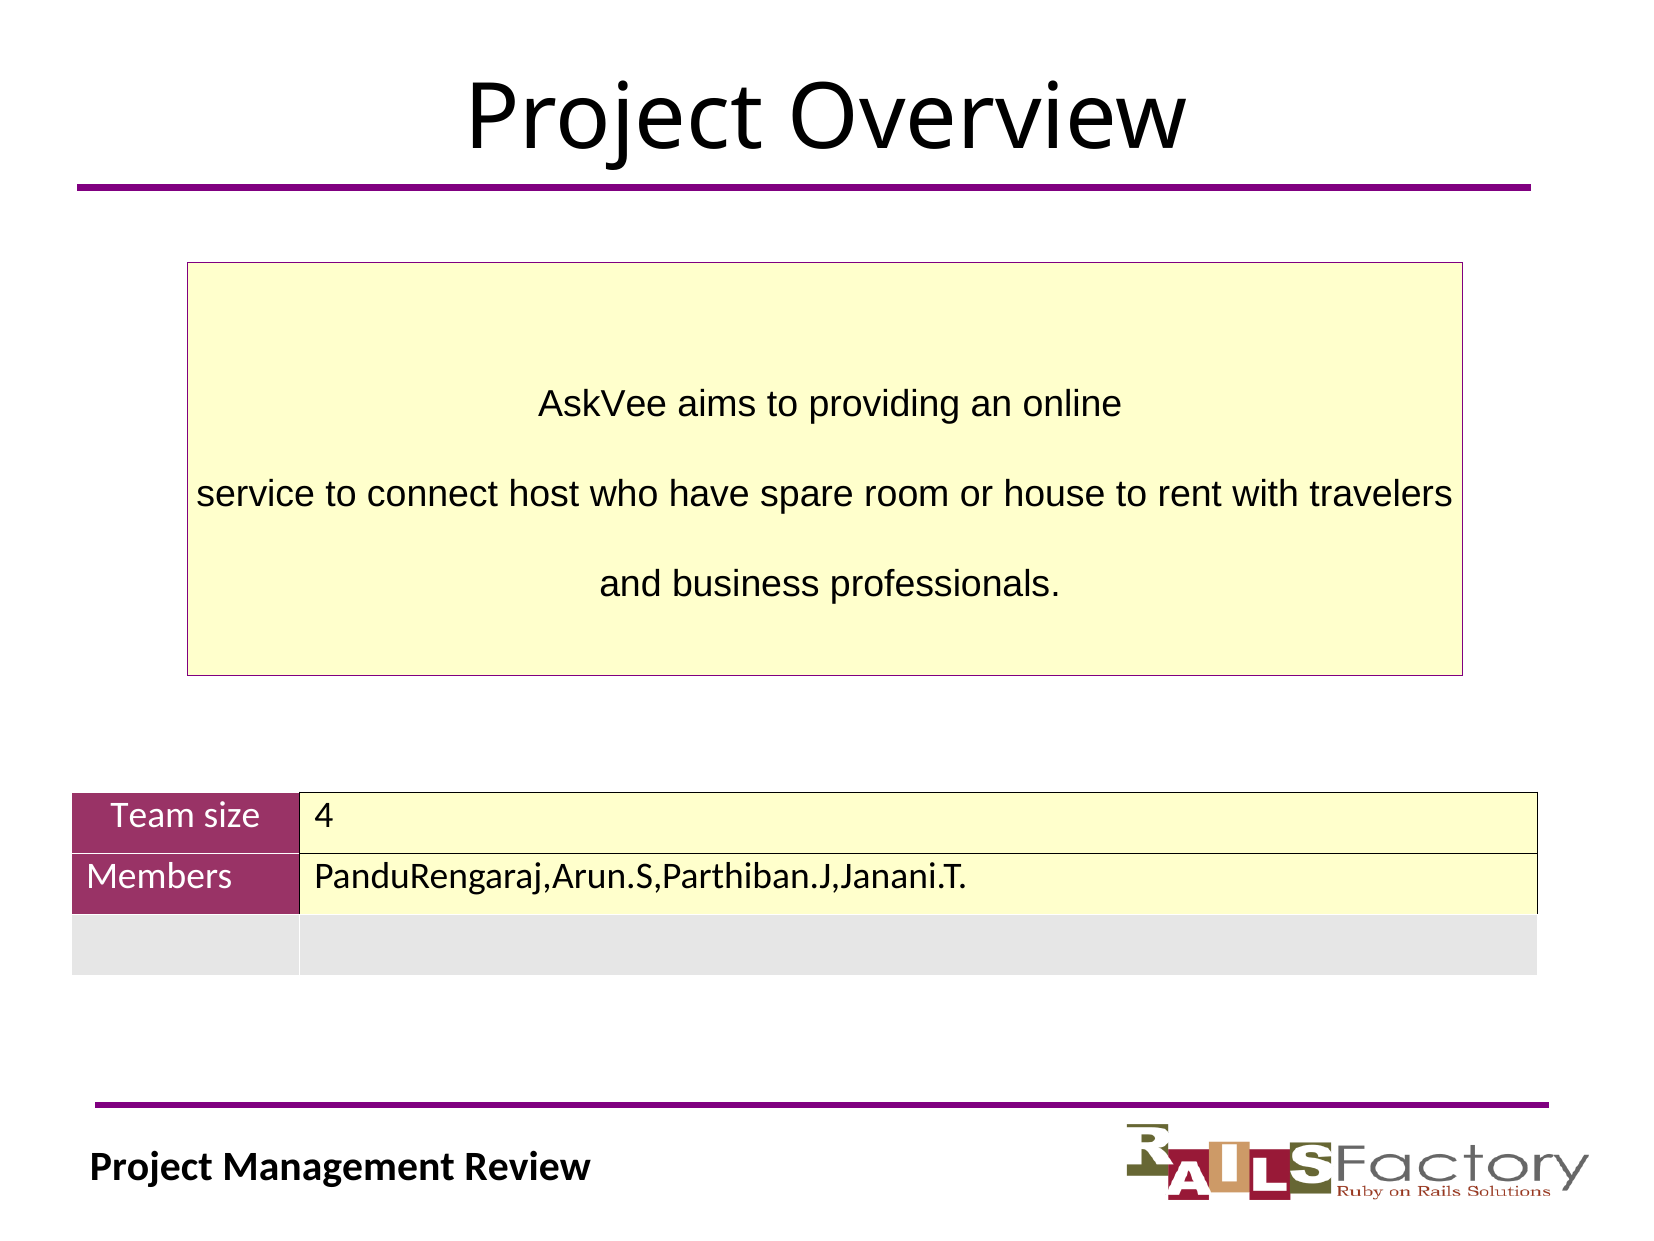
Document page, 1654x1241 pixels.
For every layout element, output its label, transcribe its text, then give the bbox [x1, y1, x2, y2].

table_header 4 [300, 793, 1537, 853]
title Project Overview [82, 7, 1570, 215]
picture [1126, 1124, 1589, 1200]
table_cell [72, 915, 299, 975]
table_cell Members [72, 854, 299, 914]
table_header Team size [72, 793, 299, 853]
text_box AskVee aims to providing an online service to connect host who have spare room or house to rent with travelers and business professionals. [187, 262, 1463, 676]
table_cell [300, 915, 1537, 975]
table_cell PanduRengaraj,Arun.S,Parthiban.J,Janani.T. [300, 854, 1537, 914]
